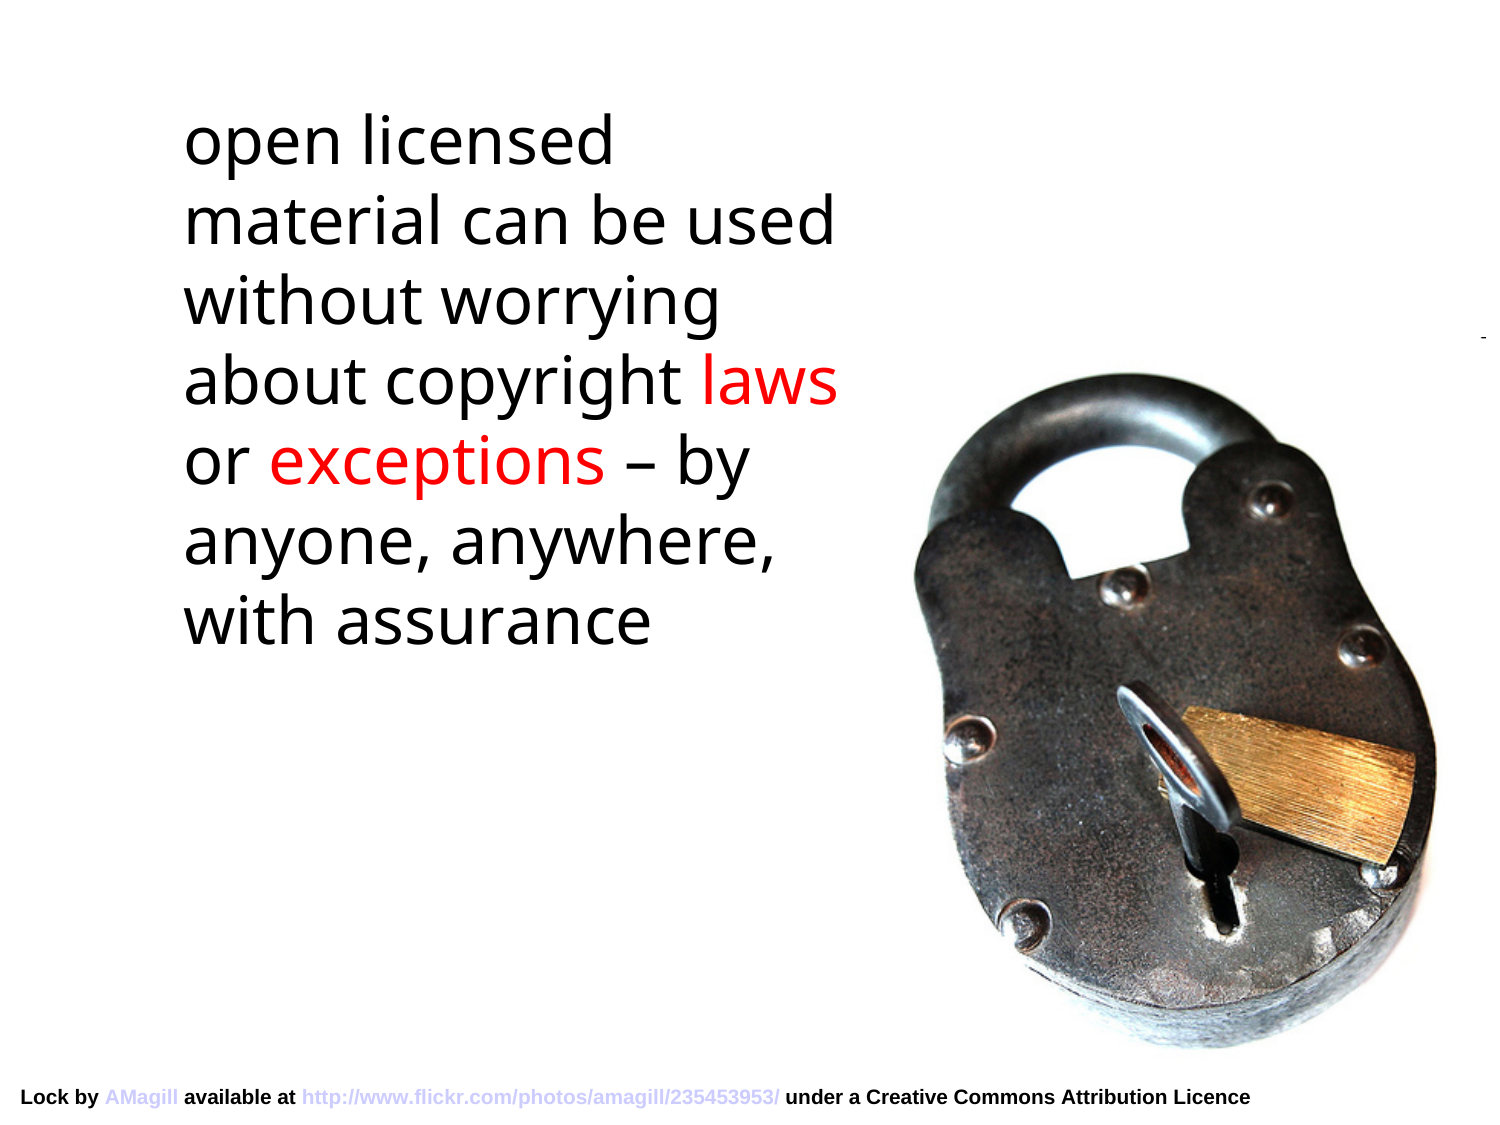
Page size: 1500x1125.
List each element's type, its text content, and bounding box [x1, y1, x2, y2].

list open licensed material can be used without worrying about copyright laws or exceptions – by anyone, anywhere, with assurance [112, 90, 857, 774]
text_box Lock by AMagill available at http://www.flickr.com/photos/amagill/235453953/ under a Creative Commons Attribution Licence [5, 1075, 1323, 1125]
picture [879, 337, 1486, 1102]
